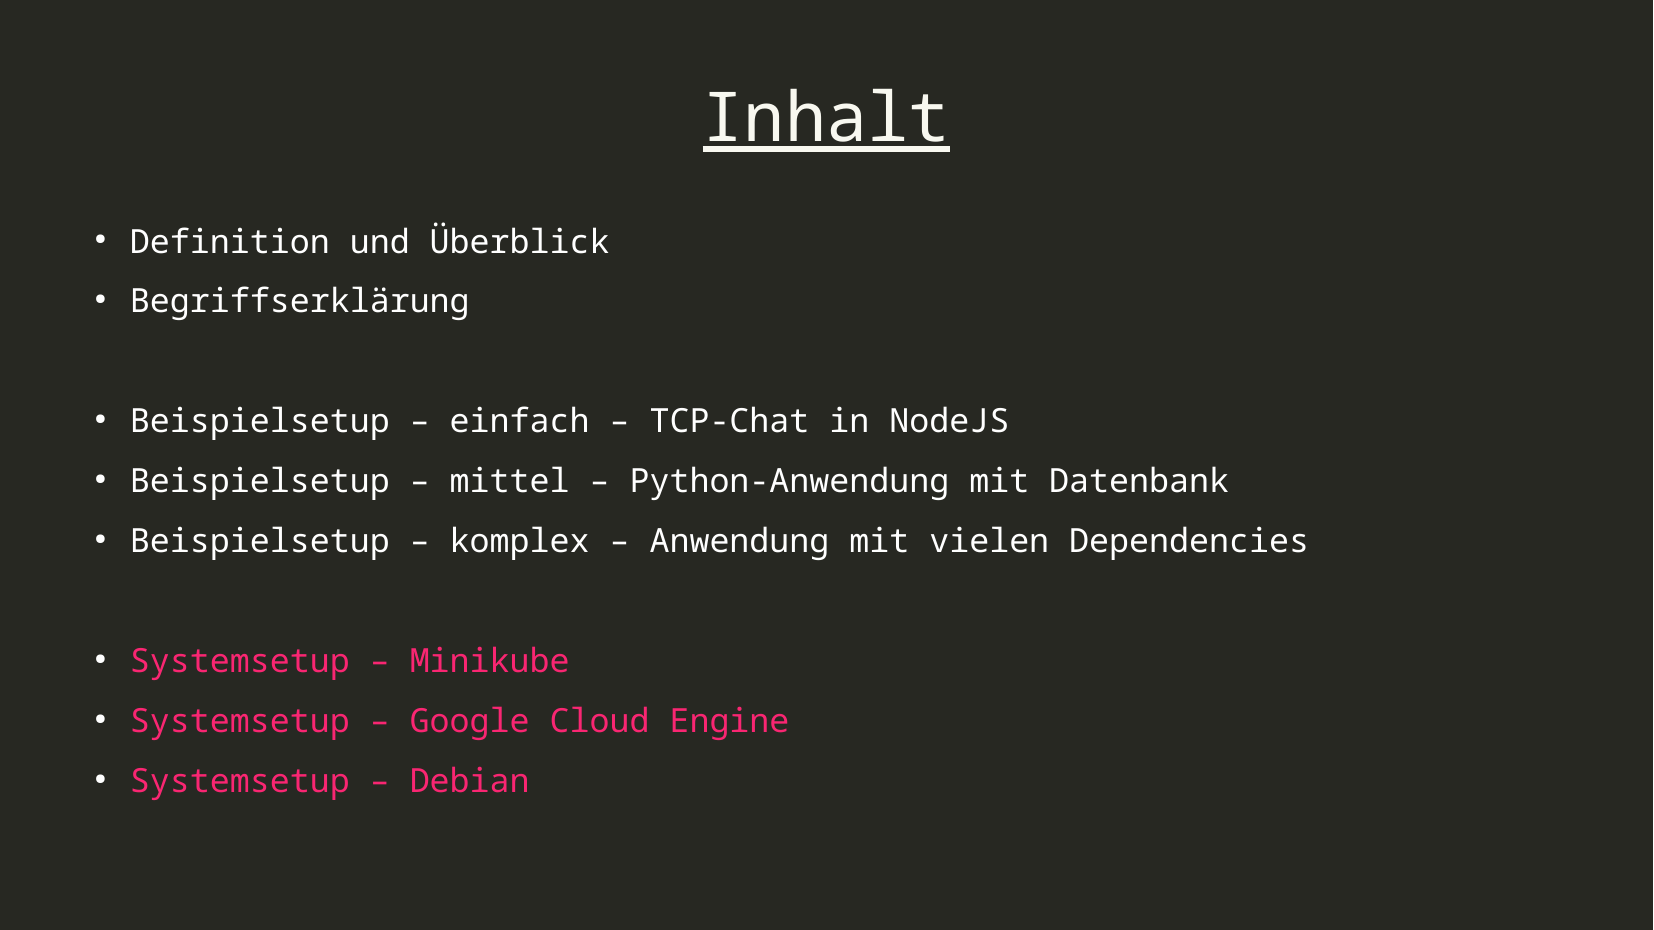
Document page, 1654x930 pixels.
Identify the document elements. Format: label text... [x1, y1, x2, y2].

list Definition und Überblick Begriffserklärung Beispielsetup – einfach – TCP-Chat in NodeJS Beispielsetup – mittel – Python-Anwendung mit Datenbank Beispielsetup – komplex – Anwendung mit vielen Dependencies Systemsetup – Minikube Systemsetup – Google Cloud Engine Systemsetup – Debian [82, 217, 1571, 811]
title Inhalt [82, 36, 1571, 193]
